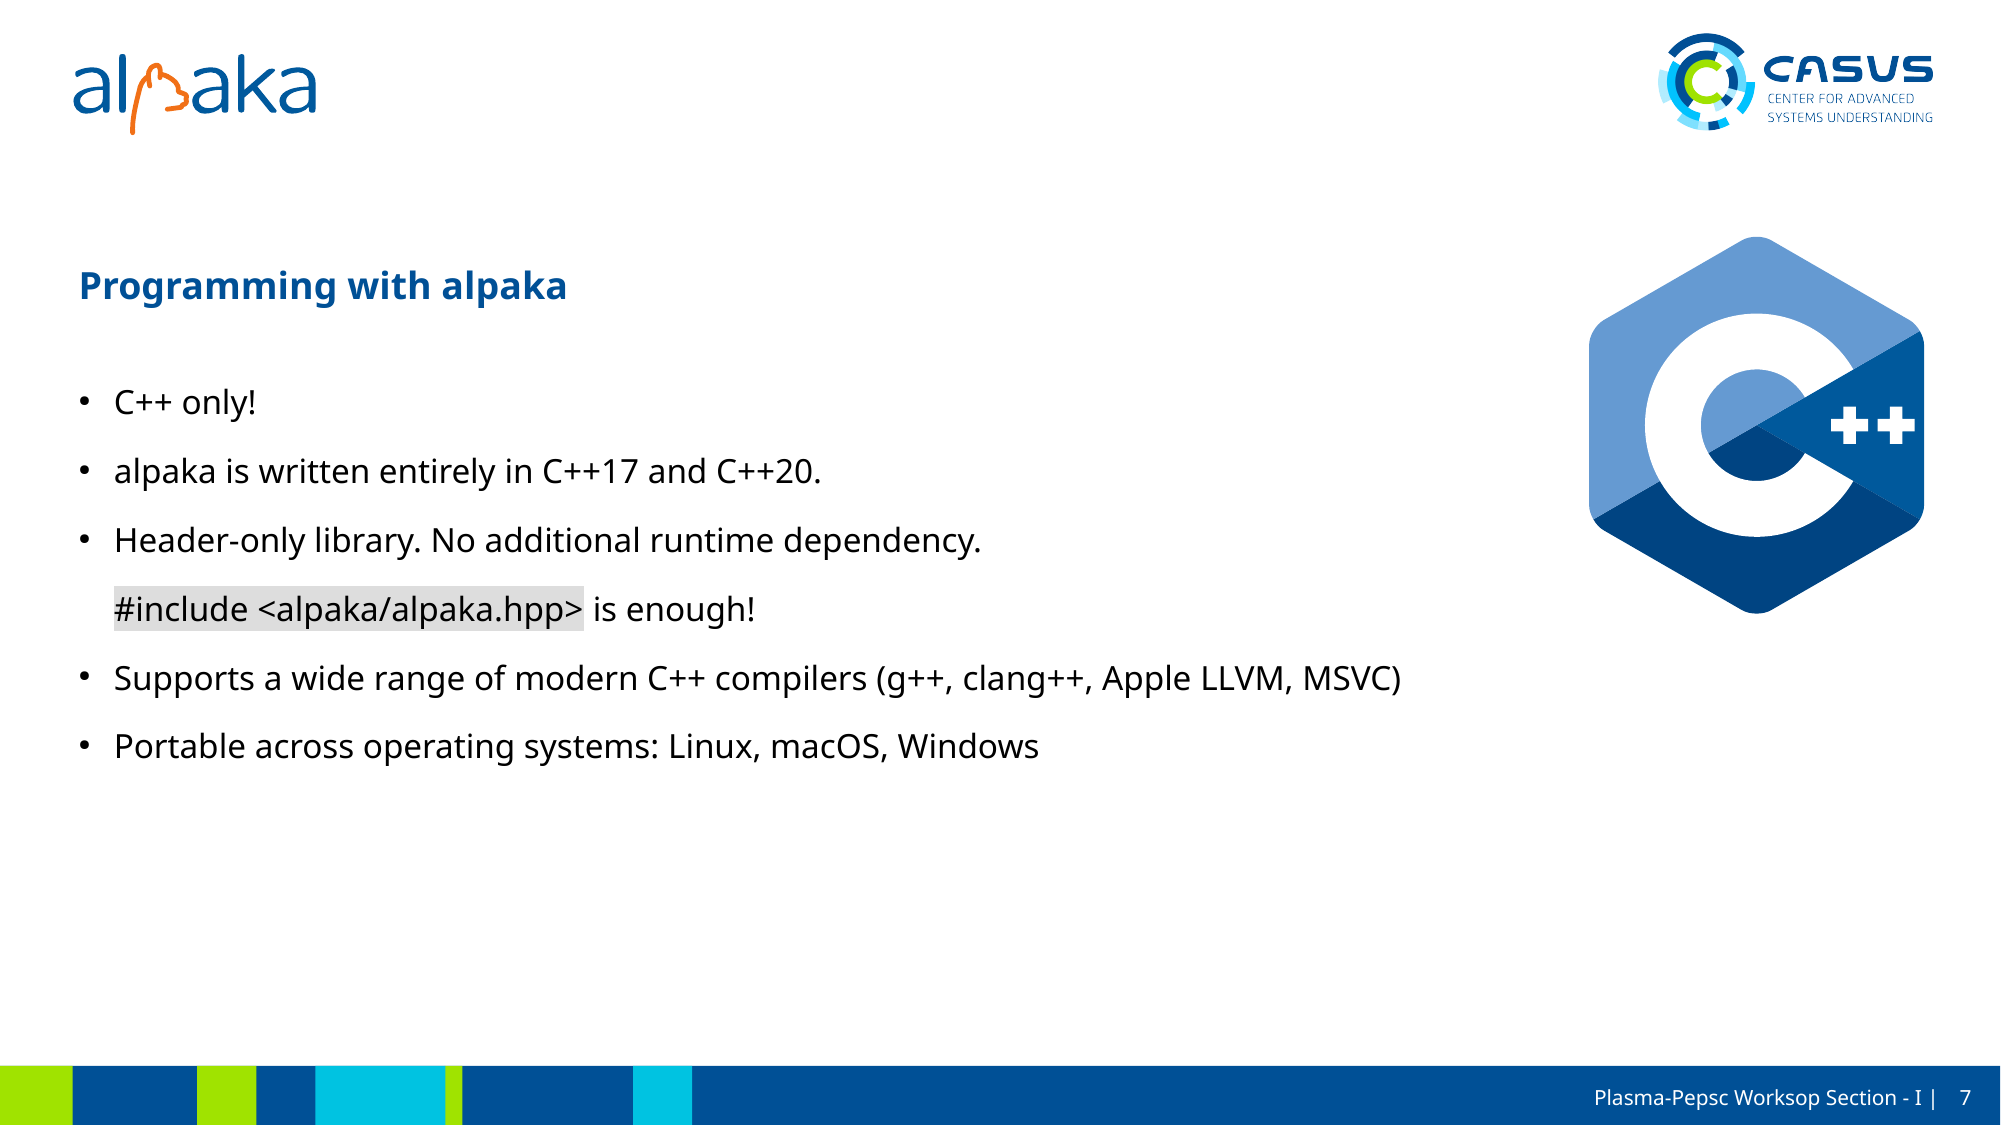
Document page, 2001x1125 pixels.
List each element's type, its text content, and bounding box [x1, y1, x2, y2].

list Programming with alpaka C++ only! alpaka is written entirely in C++17 and C++20. Header-only library. No additional runtime dependency. #include <alpaka/alpaka.hpp> is enough! Supports a wide range of modern C++ compilers (g++, clang++, Apple LLVM, MSVC) Portable across operating systems: Linux, macOS, Windows [78, 259, 1495, 922]
picture [72, 53, 317, 136]
picture [1658, 33, 1933, 131]
picture [1588, 236, 1925, 615]
